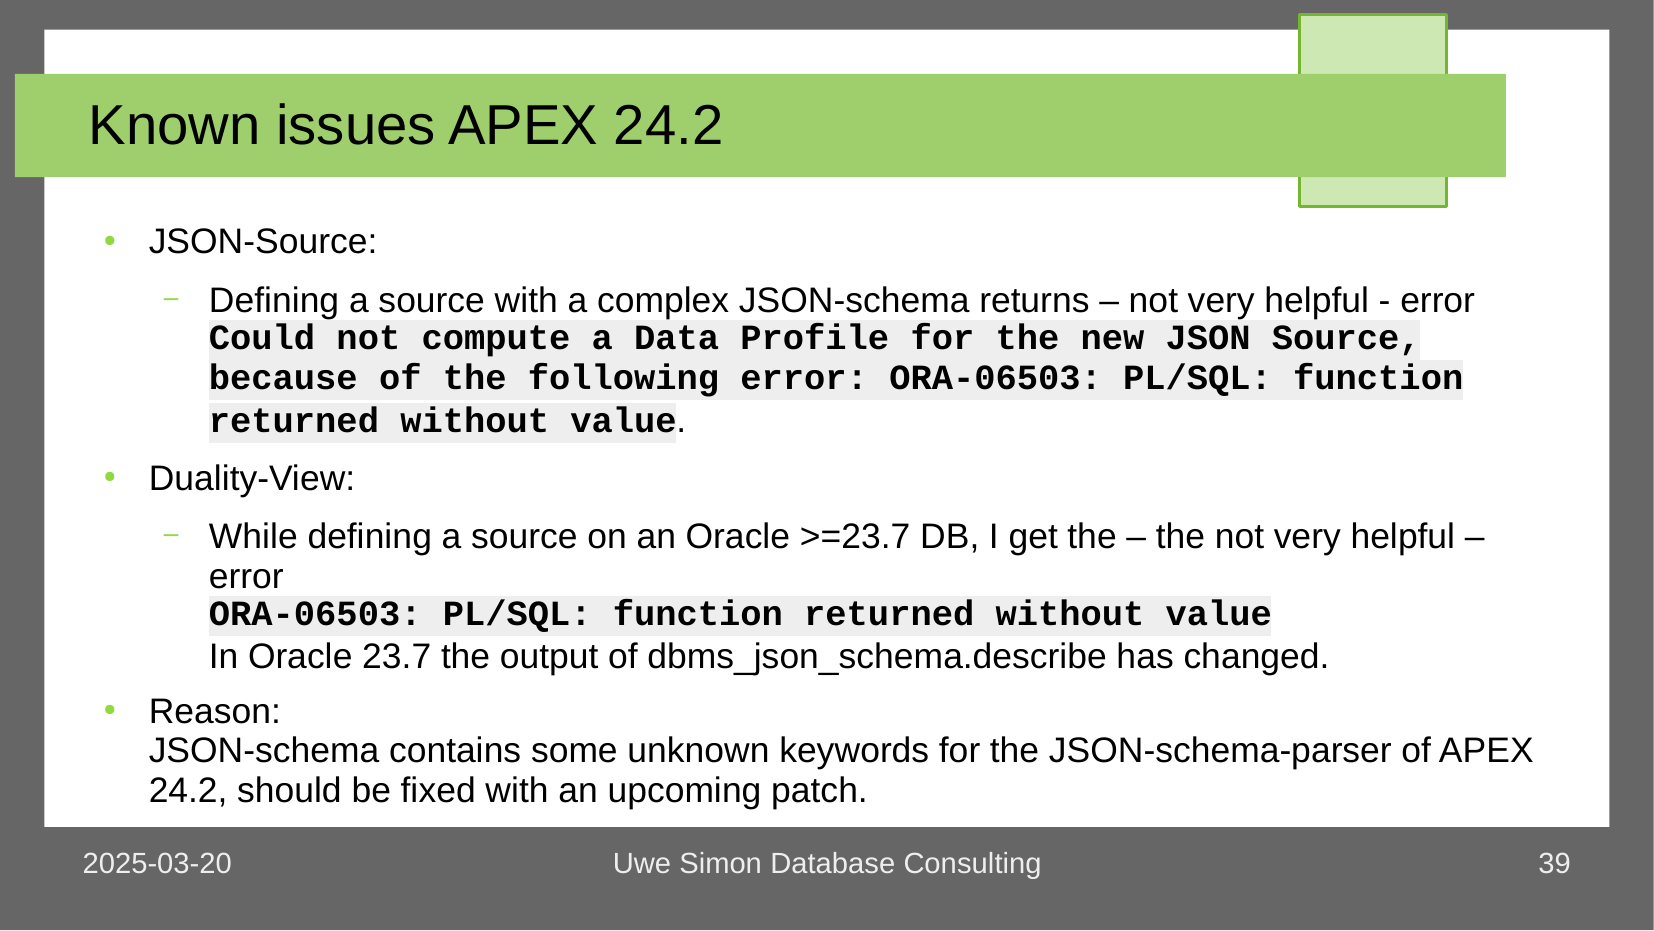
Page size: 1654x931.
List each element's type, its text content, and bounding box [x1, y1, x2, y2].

title Known issues APEX 24.2 [88, 73, 1506, 178]
list JSON-Source: Defining a source with a complex JSON-schema returns – not very helpful - error Could not compute a Data Profile for the new JSON Source, because of the following error: ORA-06503: PL/SQL: function returned without value. Duality-View: While defining a source on an Oracle >=23.7 DB, I get the – the not very helpful – error ORA-06503: PL/SQL: function returned without value In Oracle 23.7 the output of dbms_json_schema.describe has changed. Reason: JSON-schema contains some unknown keywords for the JSON-schema-parser of APEX 24.2, should be fixed with an upcoming patch. [88, 221, 1565, 813]
